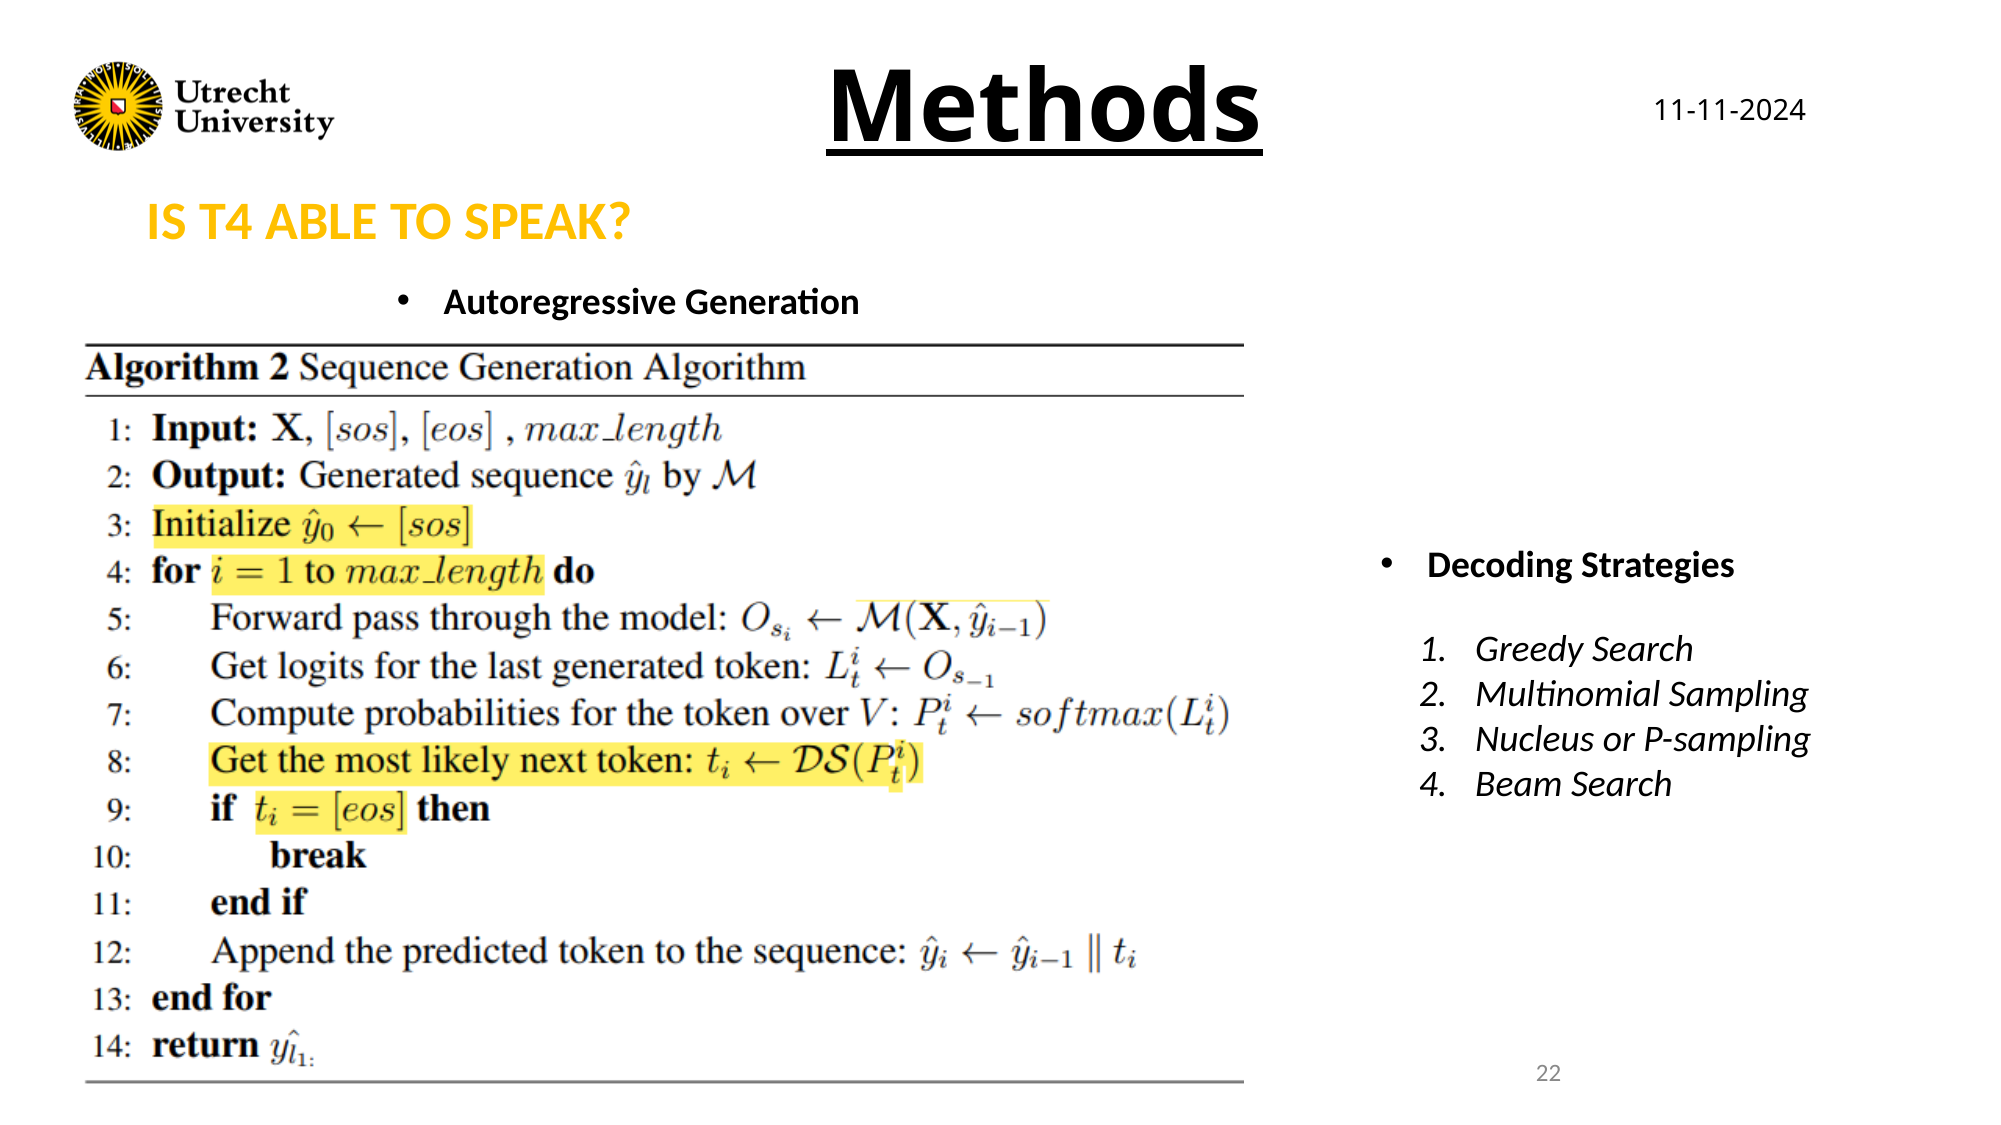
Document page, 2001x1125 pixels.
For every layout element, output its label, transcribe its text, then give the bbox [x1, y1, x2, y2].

picture [65, 325, 1244, 1104]
text_box IS T4 ABLE TO SPEAK? [131, 178, 689, 260]
text_box Decoding Strategies [1365, 532, 1791, 593]
text_box Methods [825, 41, 1113, 163]
text_box 11-11-2024 [1638, 84, 1943, 120]
text_box Greedy Search Multinomial Sampling Nucleus or P-sampling Beam Search [1403, 616, 1829, 814]
text_box Autoregressive Generation [381, 269, 927, 325]
text_box [1520, 1041, 1972, 1102]
